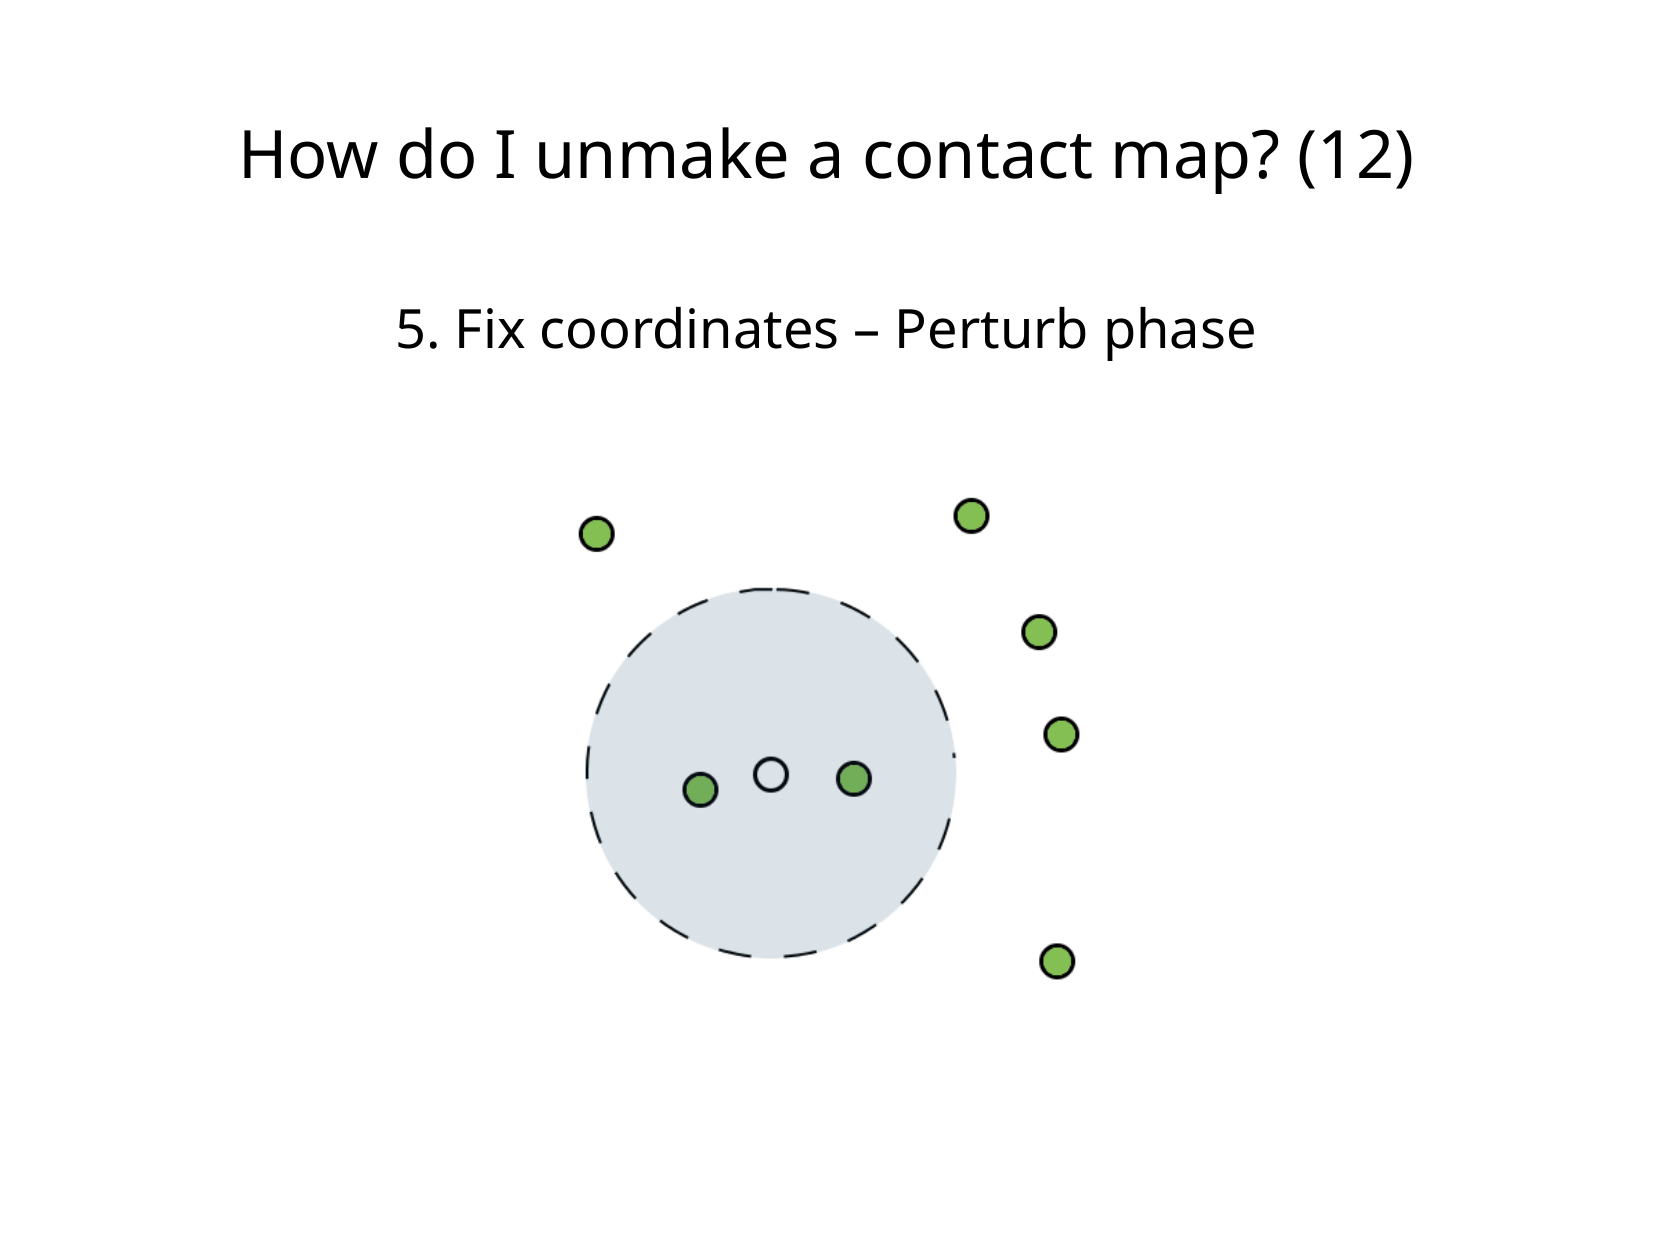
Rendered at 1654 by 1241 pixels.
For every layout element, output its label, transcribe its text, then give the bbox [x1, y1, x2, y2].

picture [561, 476, 1092, 1010]
title How do I unmake a contact map? (12) [82, 49, 1571, 257]
list 5. Fix coordinates – Perturb phase [82, 290, 1571, 1010]
